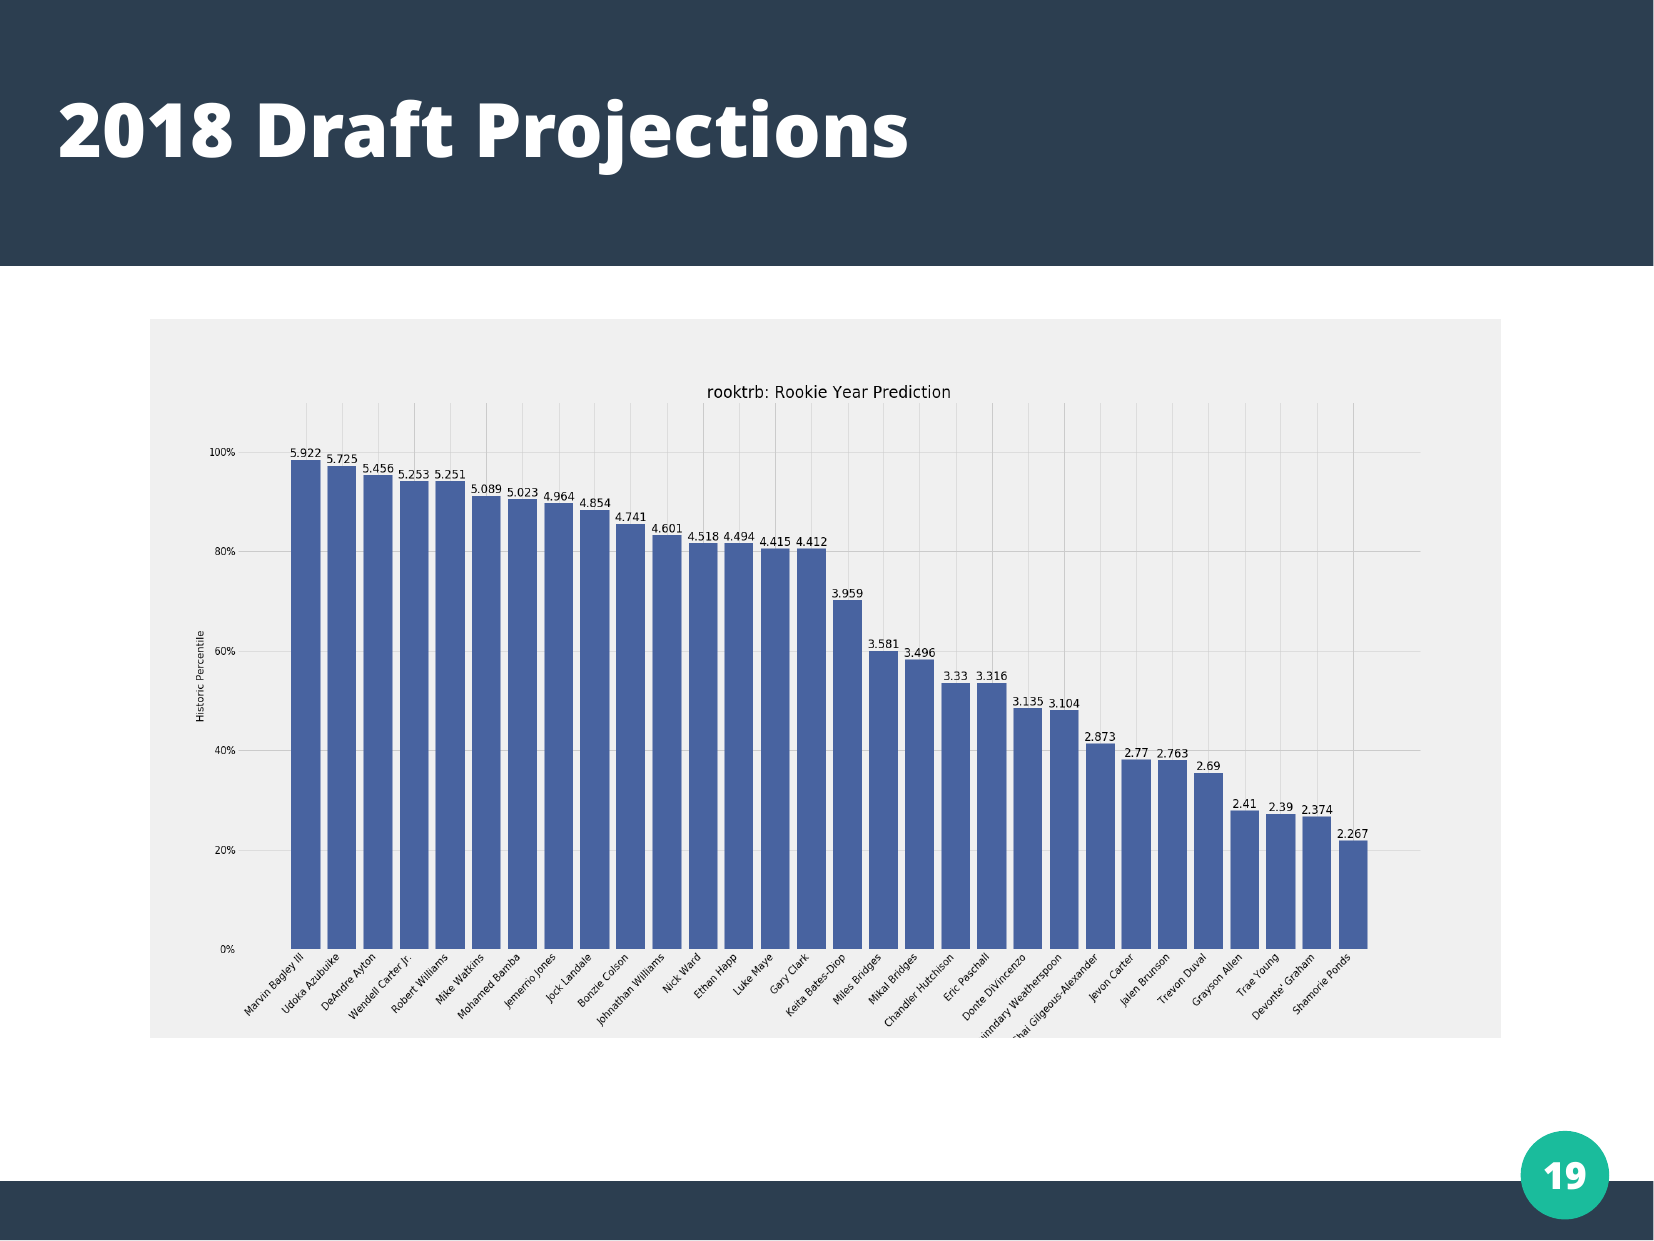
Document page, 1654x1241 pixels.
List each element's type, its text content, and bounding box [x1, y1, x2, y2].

title 2018 Draft Projections [58, 49, 1595, 207]
picture [150, 319, 1501, 1039]
